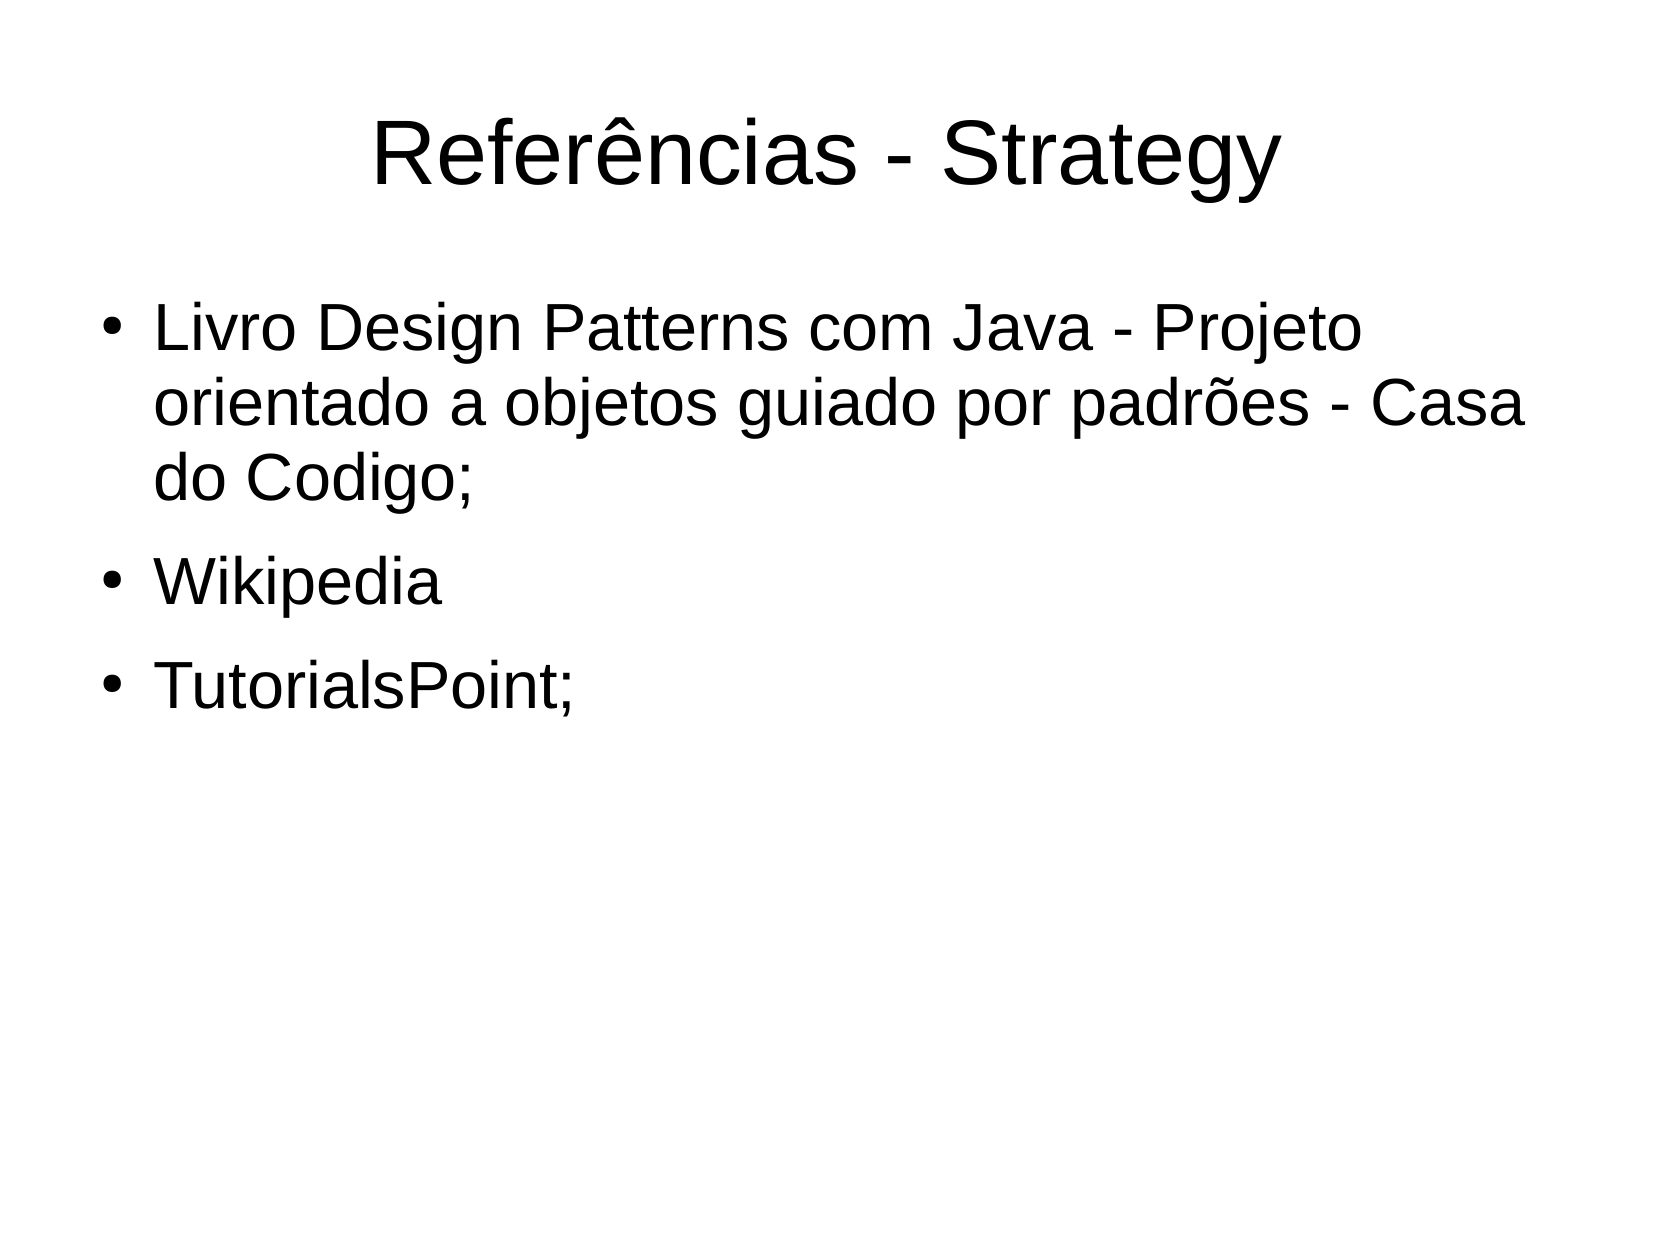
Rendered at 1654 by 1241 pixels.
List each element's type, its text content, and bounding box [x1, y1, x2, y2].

list Livro Design Patterns com Java - Projeto orientado a objetos guiado por padrões - Casa do Codigo; Wikipedia TutorialsPoint; [82, 290, 1571, 1010]
title Referências - Strategy [82, 49, 1571, 257]
